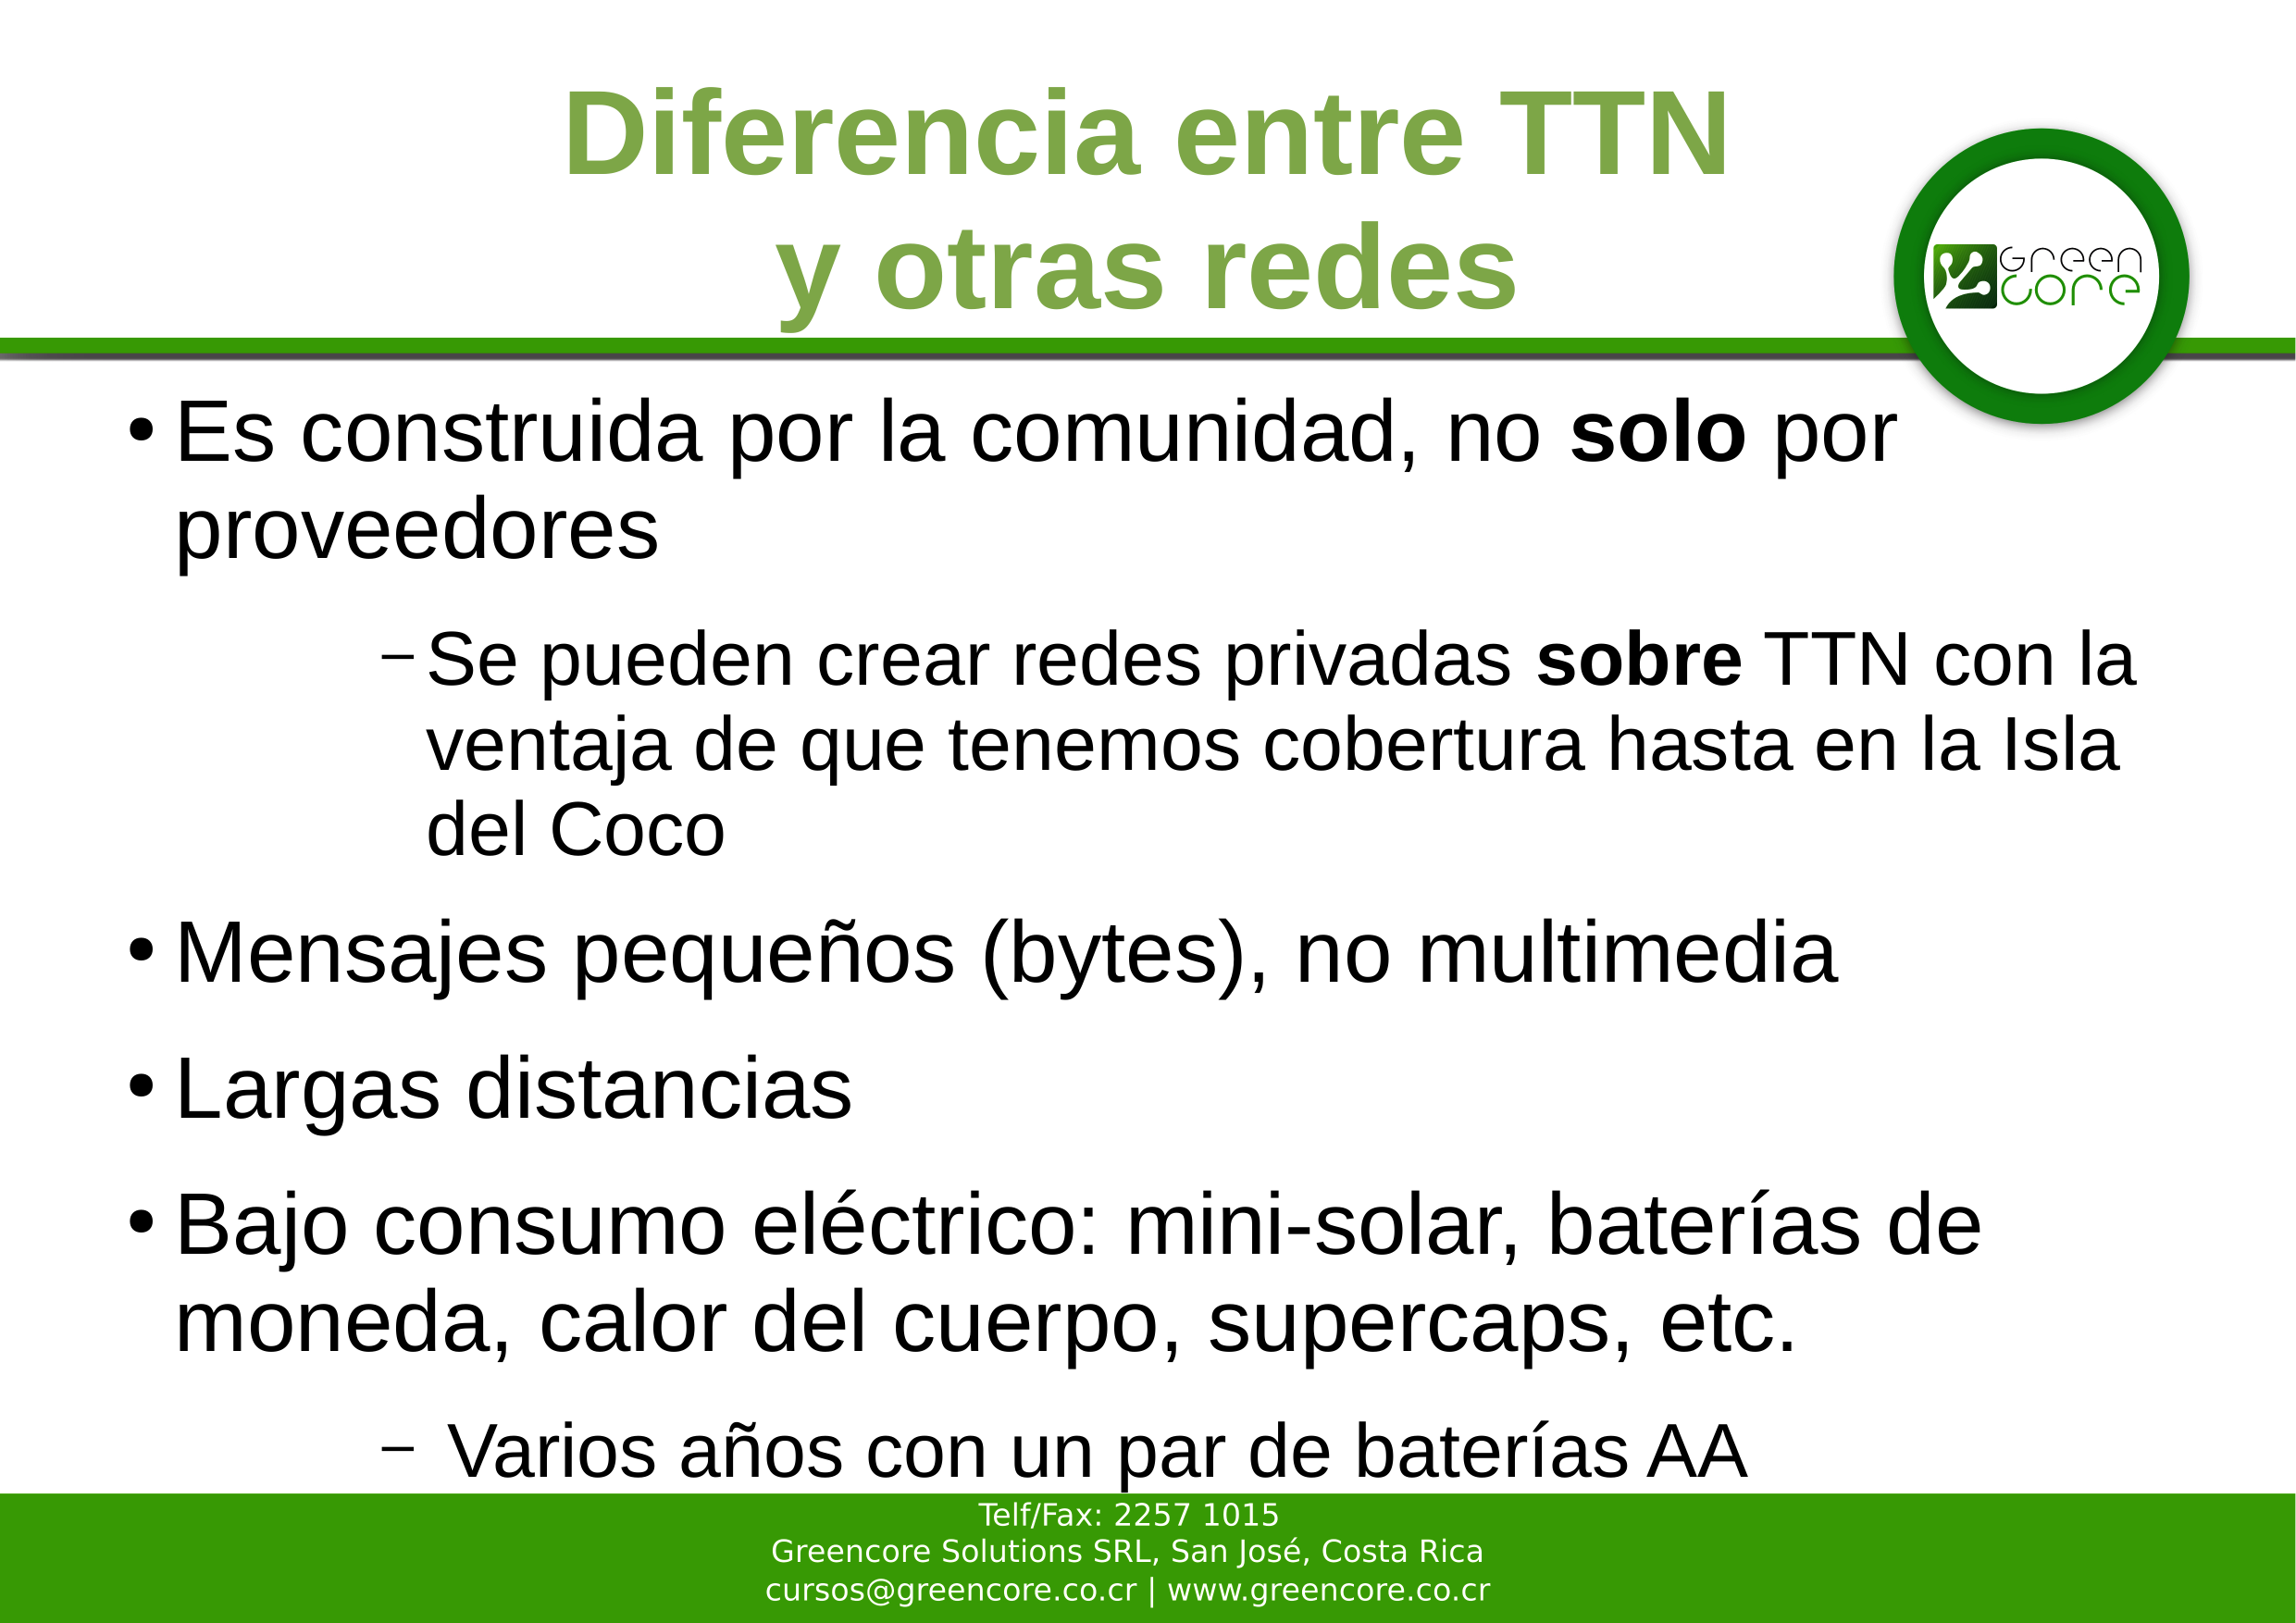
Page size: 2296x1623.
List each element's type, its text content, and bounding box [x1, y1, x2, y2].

title Diferencia entre TTN y otras redes [115, 64, 2181, 336]
list Es construida por la comunidad, no solo por proveedores Se pueden crear redes privadas sobre TTN con la ventaja de que tenemos cobertura hasta en la Isla del Coco Mensajes pequeños (bytes), no multimedia Largas distancias Bajo consumo eléctrico: mini-solar, baterías de moneda, calor del cuerpo, supercaps, etc. Varios años con un par de baterías AA [109, 382, 2176, 1494]
picture [0, 0, 2296, 1623]
